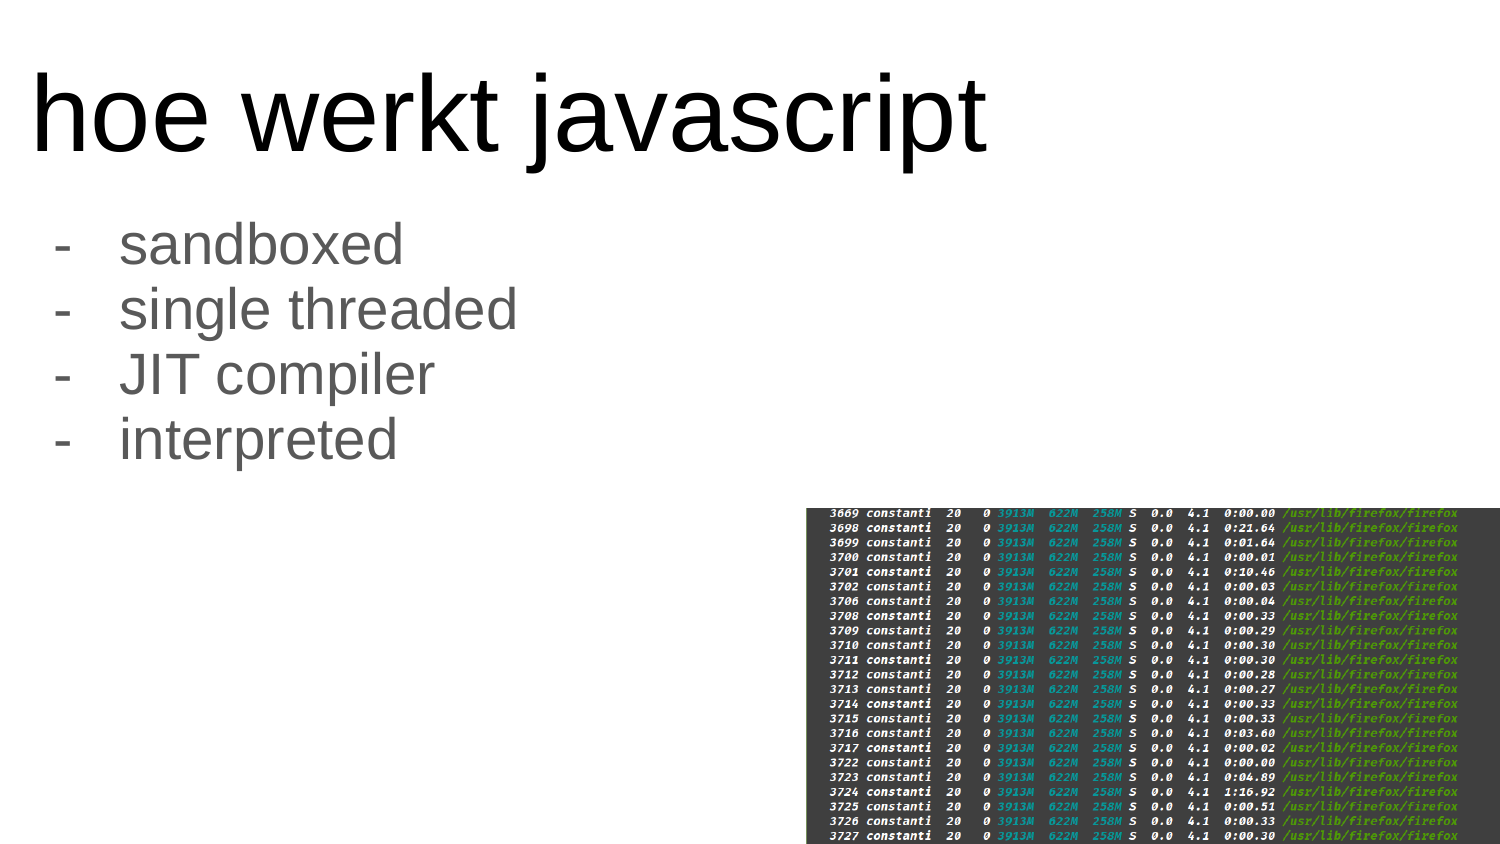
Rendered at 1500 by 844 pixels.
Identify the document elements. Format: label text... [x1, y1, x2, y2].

subtitle sandboxed single threaded JIT compiler interpreted [29, 196, 1428, 810]
title hoe werkt javascript [0, 0, 1208, 190]
picture [806, 508, 1500, 844]
